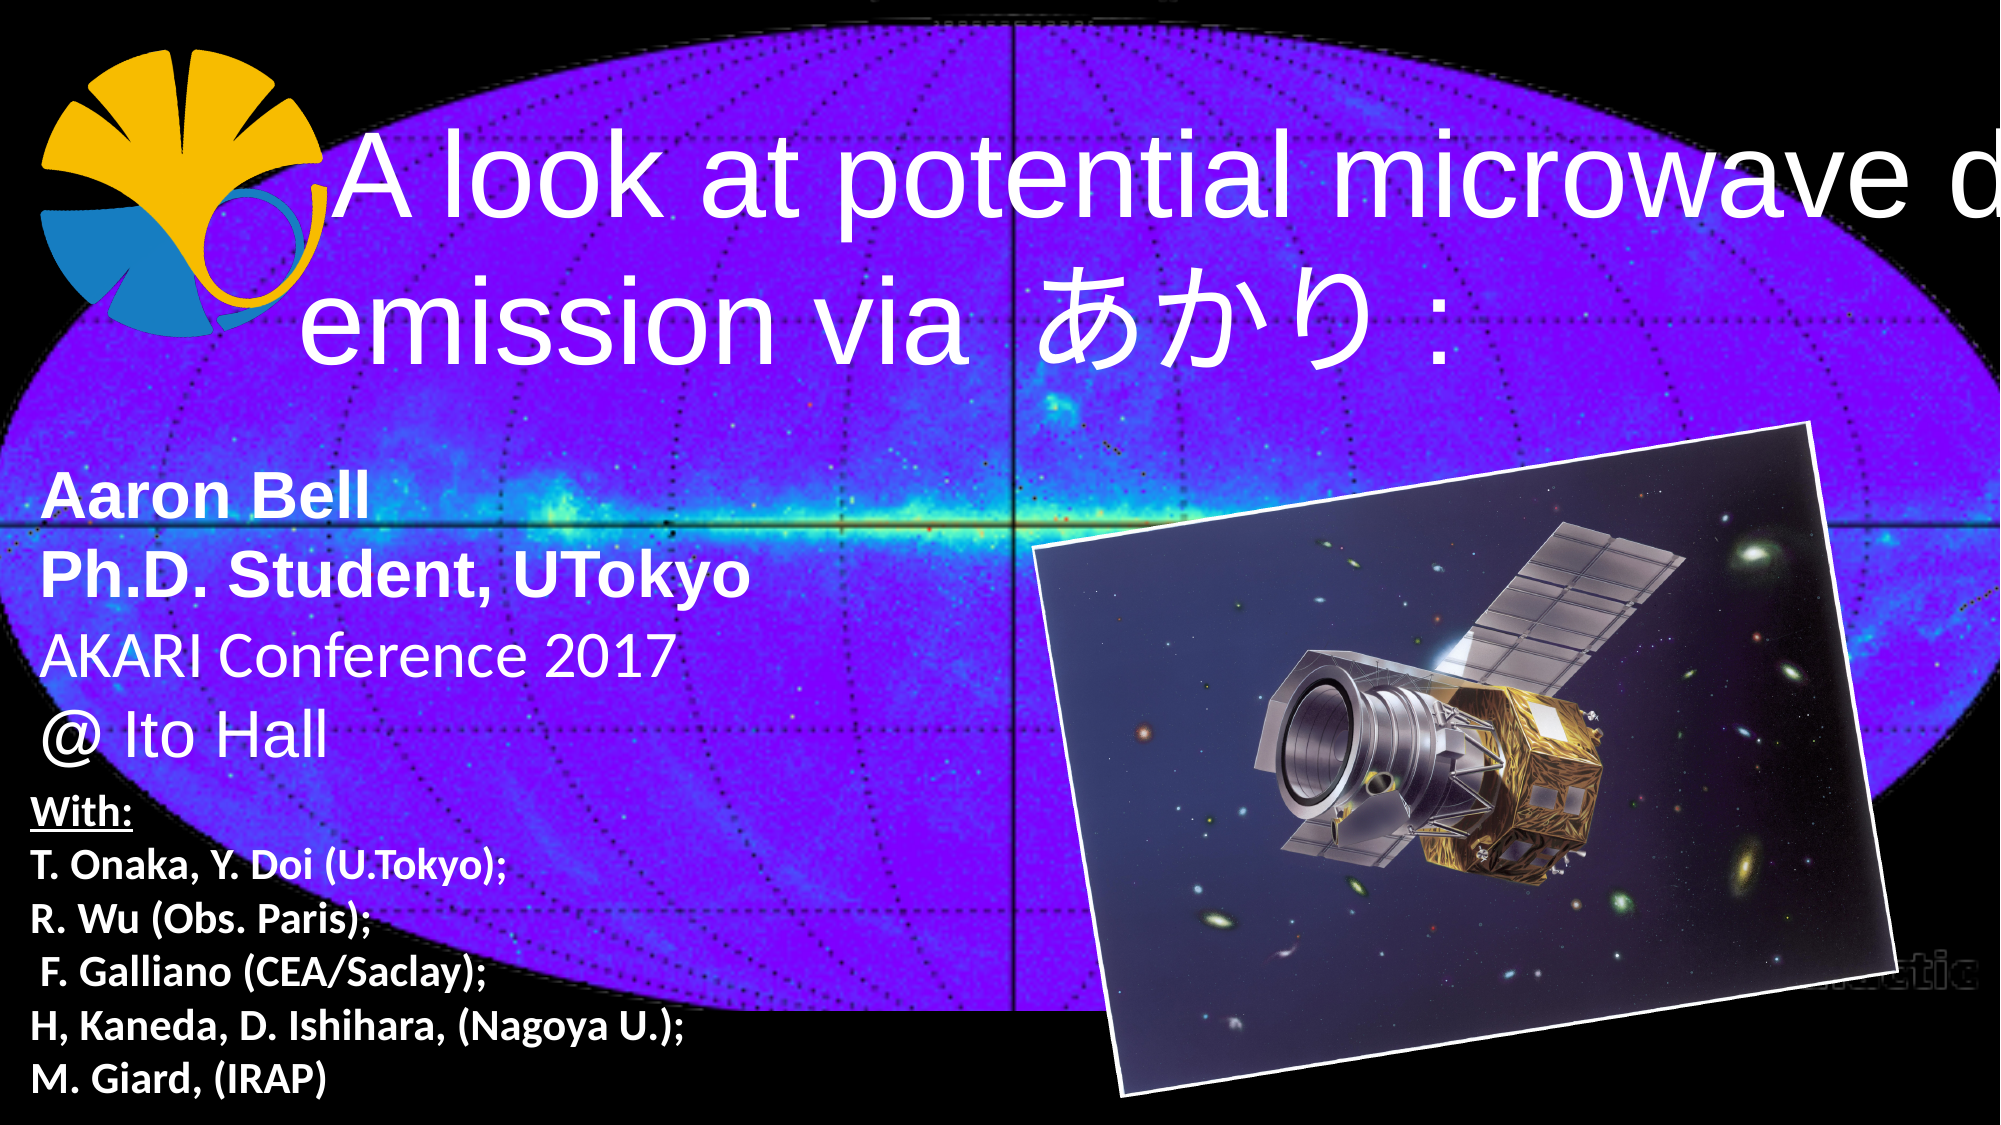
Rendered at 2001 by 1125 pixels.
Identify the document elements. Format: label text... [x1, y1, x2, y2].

picture [271, 740, 277, 753]
picture [0, 0, 2000, 1099]
text_box With: T. Onaka, Y. Doi (U.Tokyo); R. Wu (Obs. Paris); F. Galliano (CEA/Saclay); H, Kaneda, D. Ishihara, (Nagoya U.); M. Giard, (IRAP) [15, 774, 1110, 1111]
title A look at potential microwave dust emission via あかり: [277, 75, 2000, 759]
subtitle Aaron Bell Ph.D. Student, UTokyo AKARI Conference 2017 @ Ito Hall [19, 431, 1006, 694]
